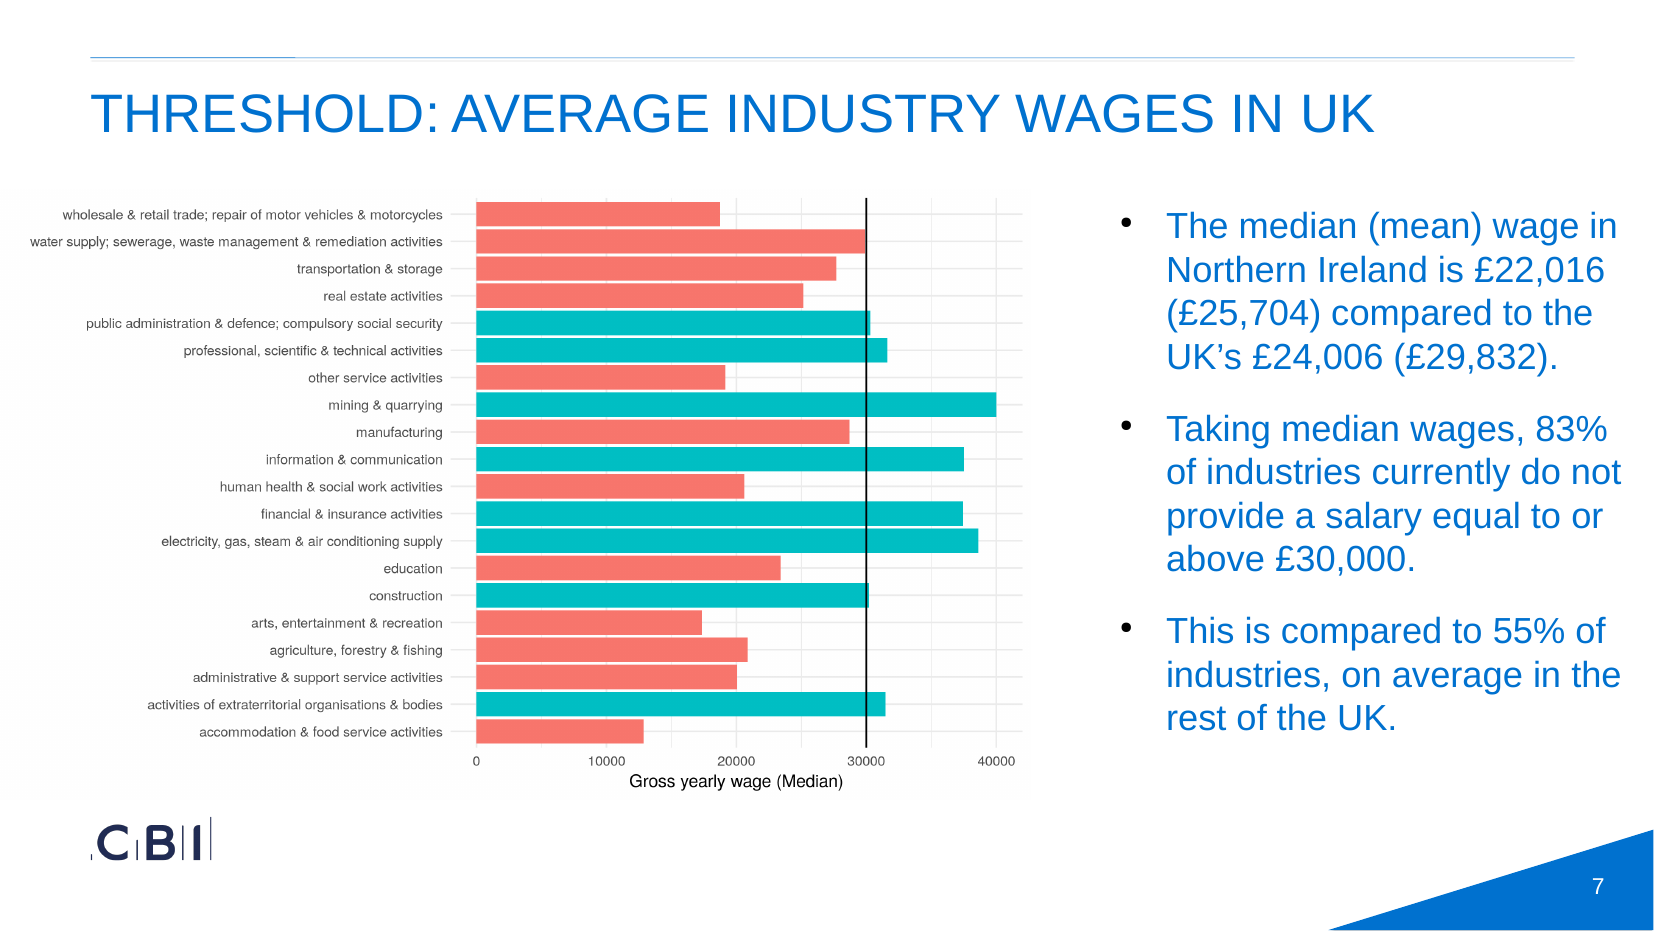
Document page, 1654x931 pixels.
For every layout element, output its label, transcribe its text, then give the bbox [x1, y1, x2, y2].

picture [0, 189, 1031, 800]
picture [90, 816, 212, 861]
title Threshold: Average industry wages in UK [90, 78, 1575, 175]
text_box The median (mean) wage in Northern Ireland is £22,016 (£25,704) compared to the UK’s £24,006 (£29,832). Taking median wages, 83% of industries currently do not provide a salary equal to or above £30,000. This is compared to 55% of industries, on average in the rest of the UK. [1104, 202, 1625, 774]
